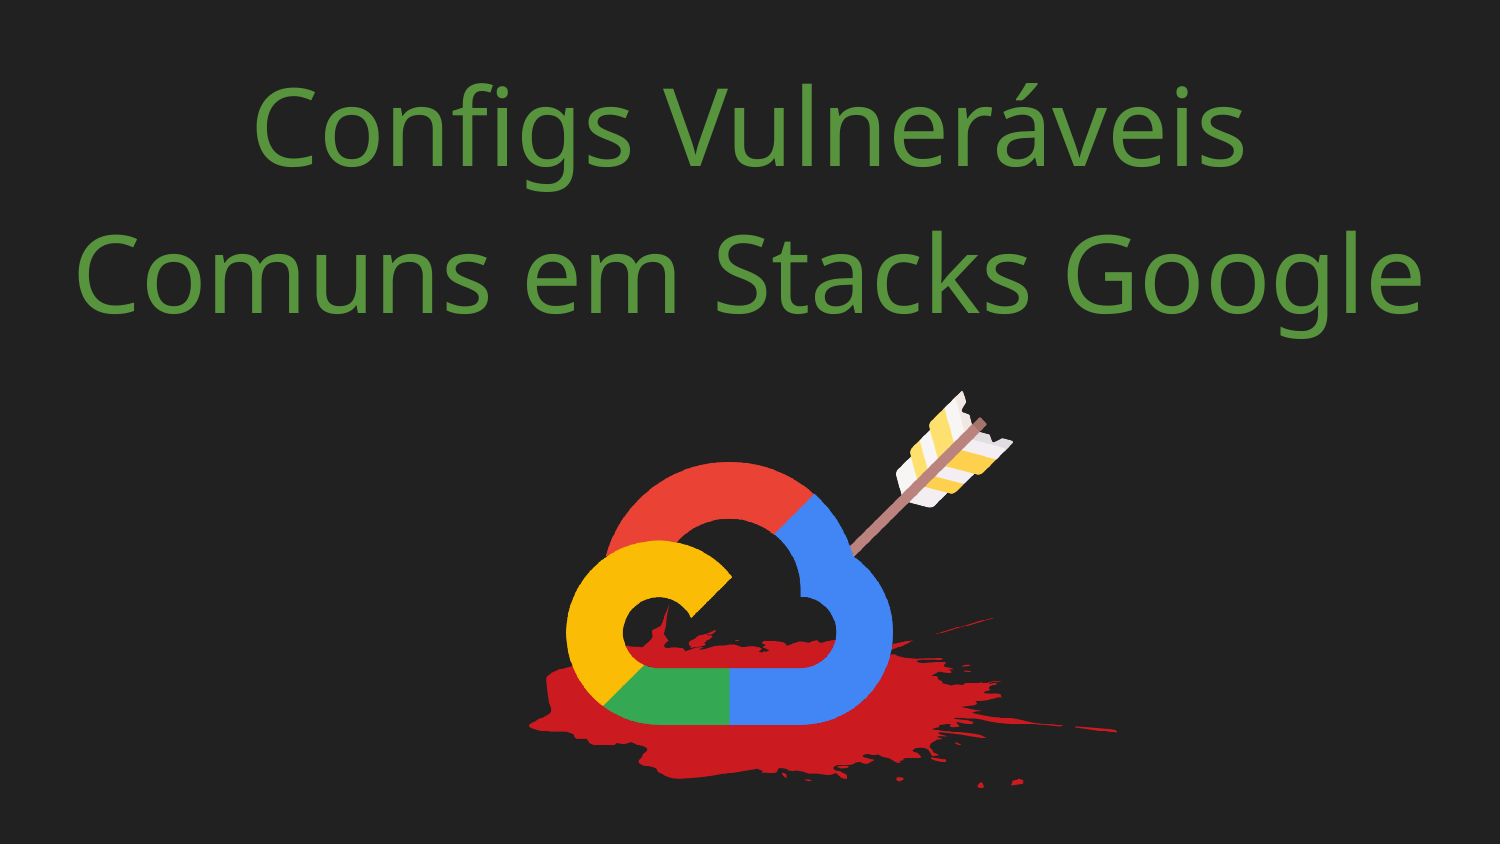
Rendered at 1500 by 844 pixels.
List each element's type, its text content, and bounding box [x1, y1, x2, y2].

title Configs Vulneráveis Comuns em Stacks Google [51, 23, 1449, 361]
picture [316, 376, 1142, 810]
